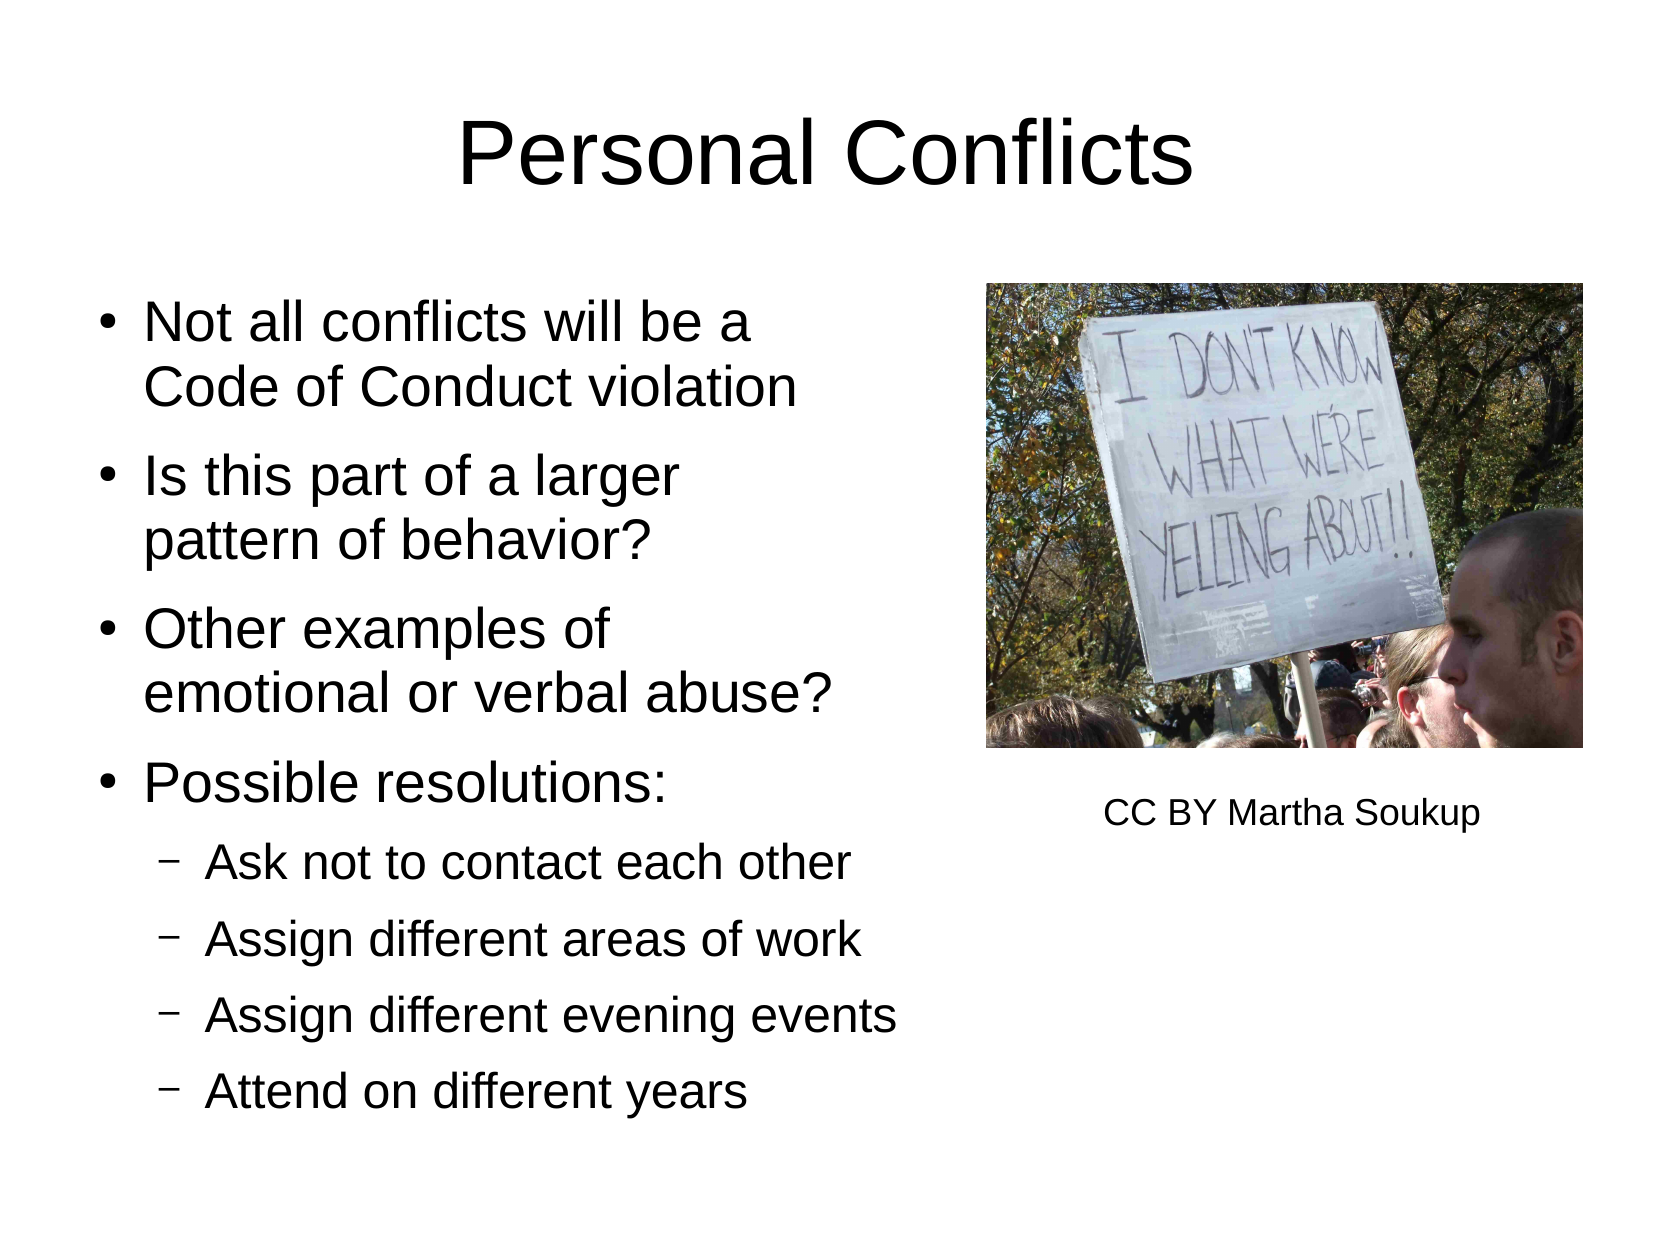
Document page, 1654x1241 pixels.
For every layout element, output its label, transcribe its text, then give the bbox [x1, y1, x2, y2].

picture [986, 283, 1583, 748]
title Personal Conflicts [82, 49, 1571, 257]
list Not all conflicts will be a Code of Conduct violation Is this part of a larger pattern of behavior? Other examples of emotional or verbal abuse? Possible resolutions: Ask not to contact each other Assign different areas of work Assign different evening events Attend on different years [82, 290, 1571, 1126]
text_box CC BY Martha Soukup [1088, 783, 1496, 841]
